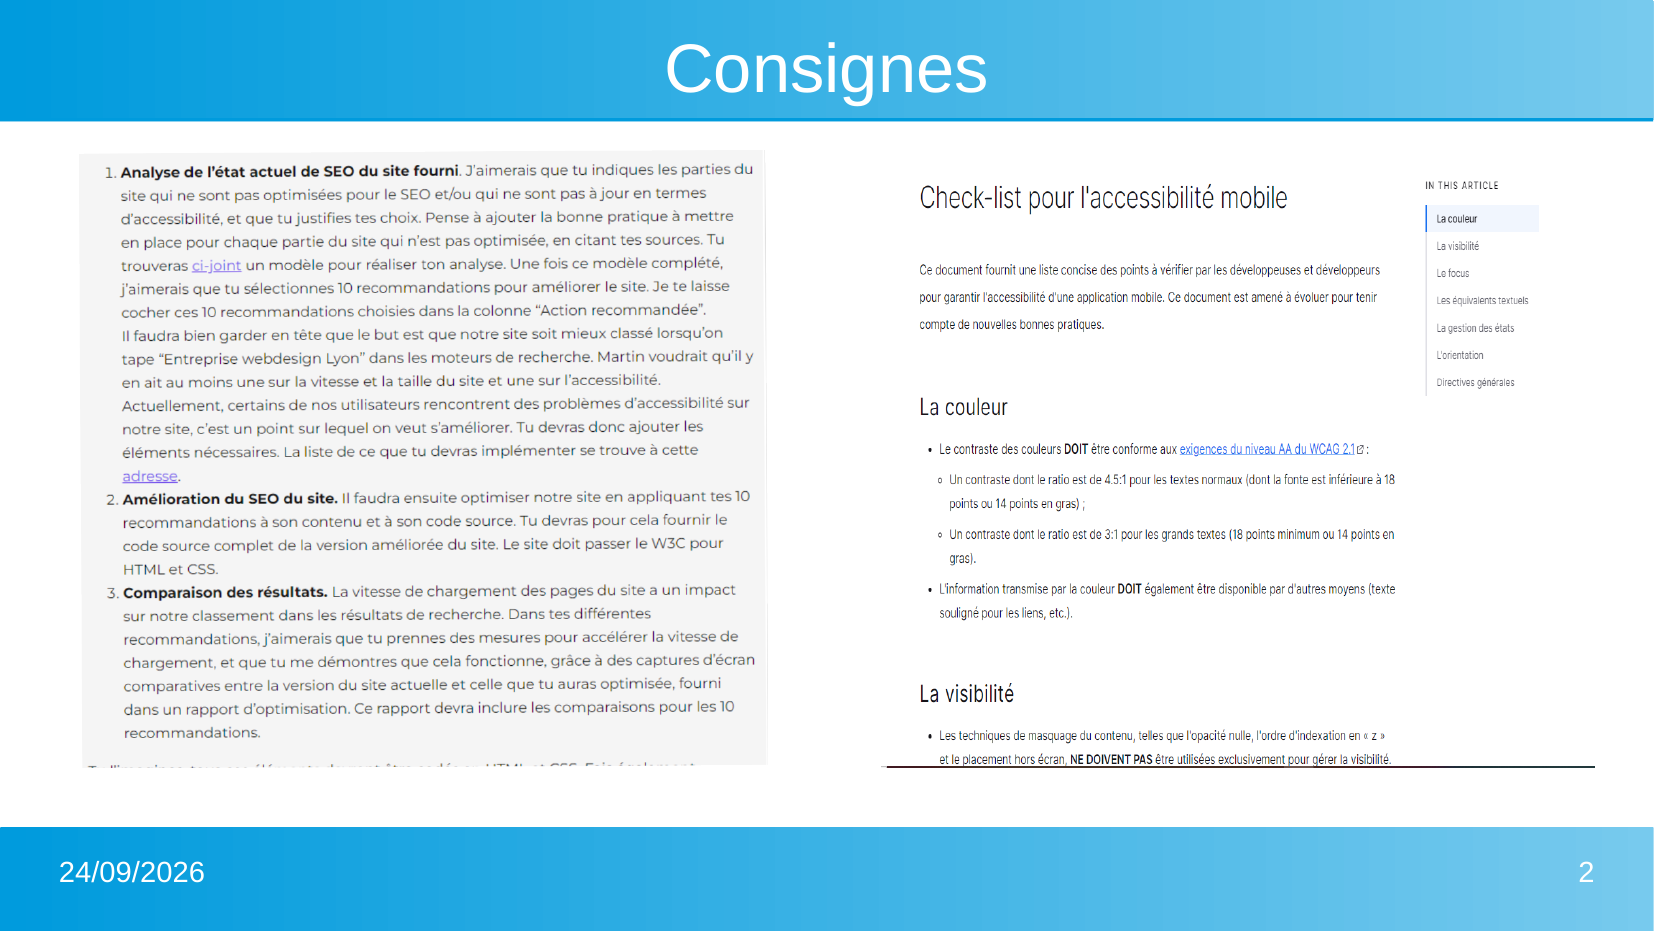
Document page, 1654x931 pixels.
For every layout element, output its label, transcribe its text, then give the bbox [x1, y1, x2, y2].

title Consignes [59, 29, 1595, 108]
picture [78, 149, 768, 768]
picture [881, 147, 1595, 768]
